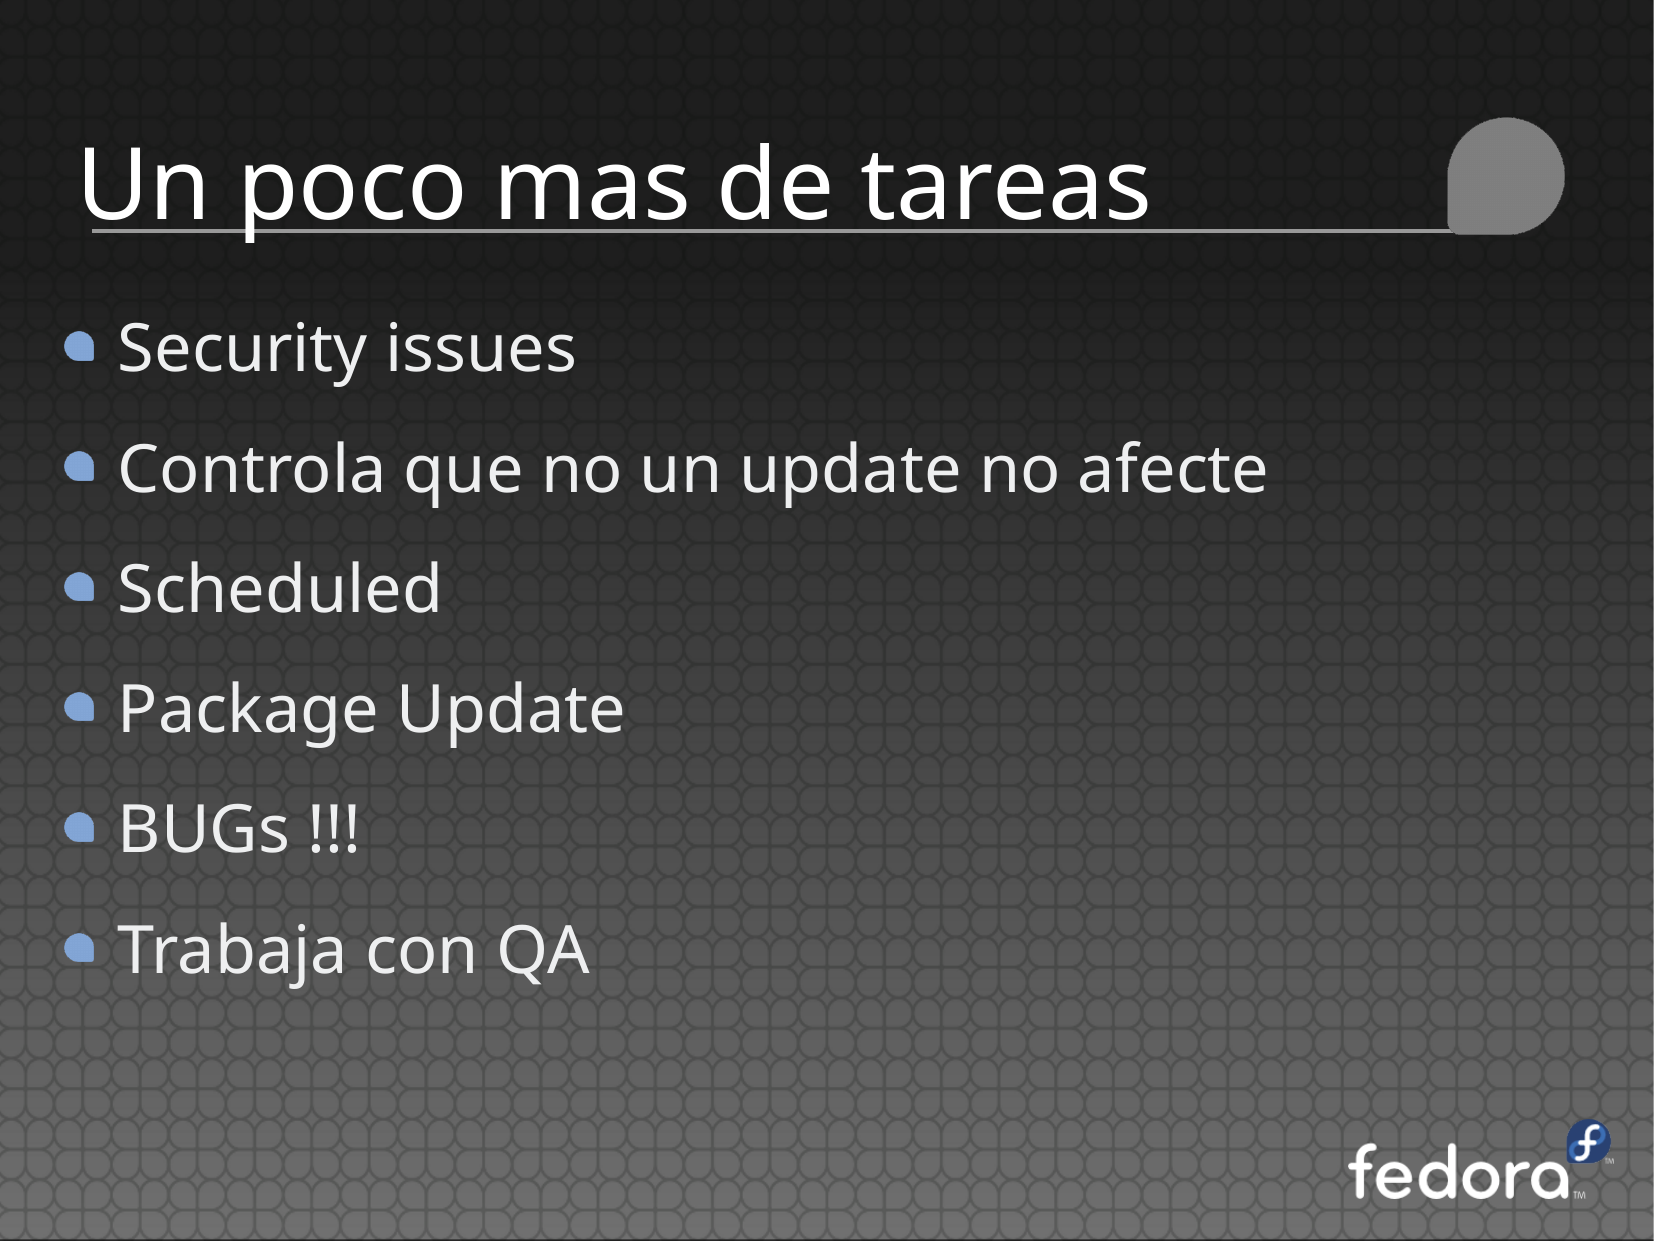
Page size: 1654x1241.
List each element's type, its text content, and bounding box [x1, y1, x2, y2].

title Un poco mas de tareas [76, 112, 1566, 249]
list Security issues Controla que no un update no afecte Scheduled Package Update BUGs !!! Trabaja con QA [46, 300, 1536, 1105]
picture [0, 0, 1654, 1241]
